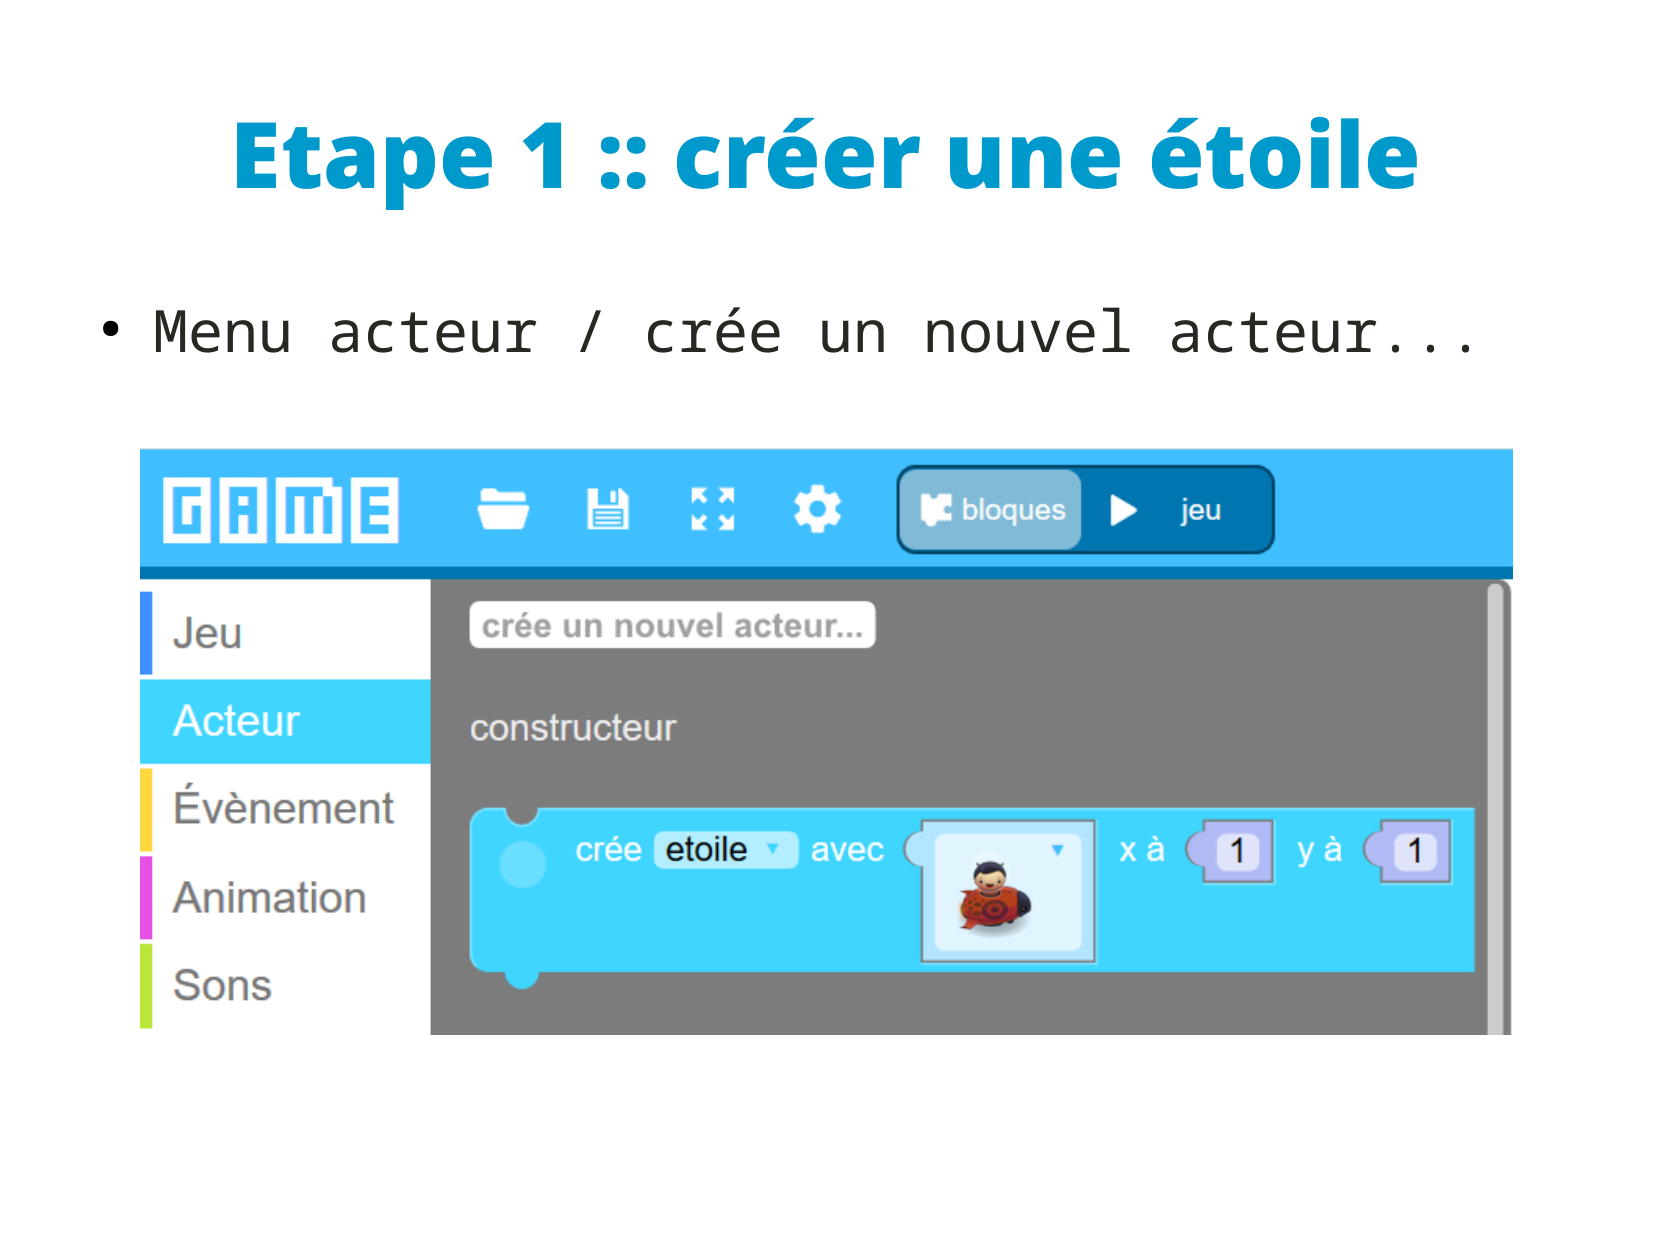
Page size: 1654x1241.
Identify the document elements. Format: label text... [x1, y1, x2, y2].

picture [140, 580, 1513, 1035]
list Menu acteur / crée un nouvel acteur... [82, 290, 1571, 1010]
picture [140, 448, 1513, 566]
title Etape 1 :: créer une étoile [82, 49, 1571, 257]
